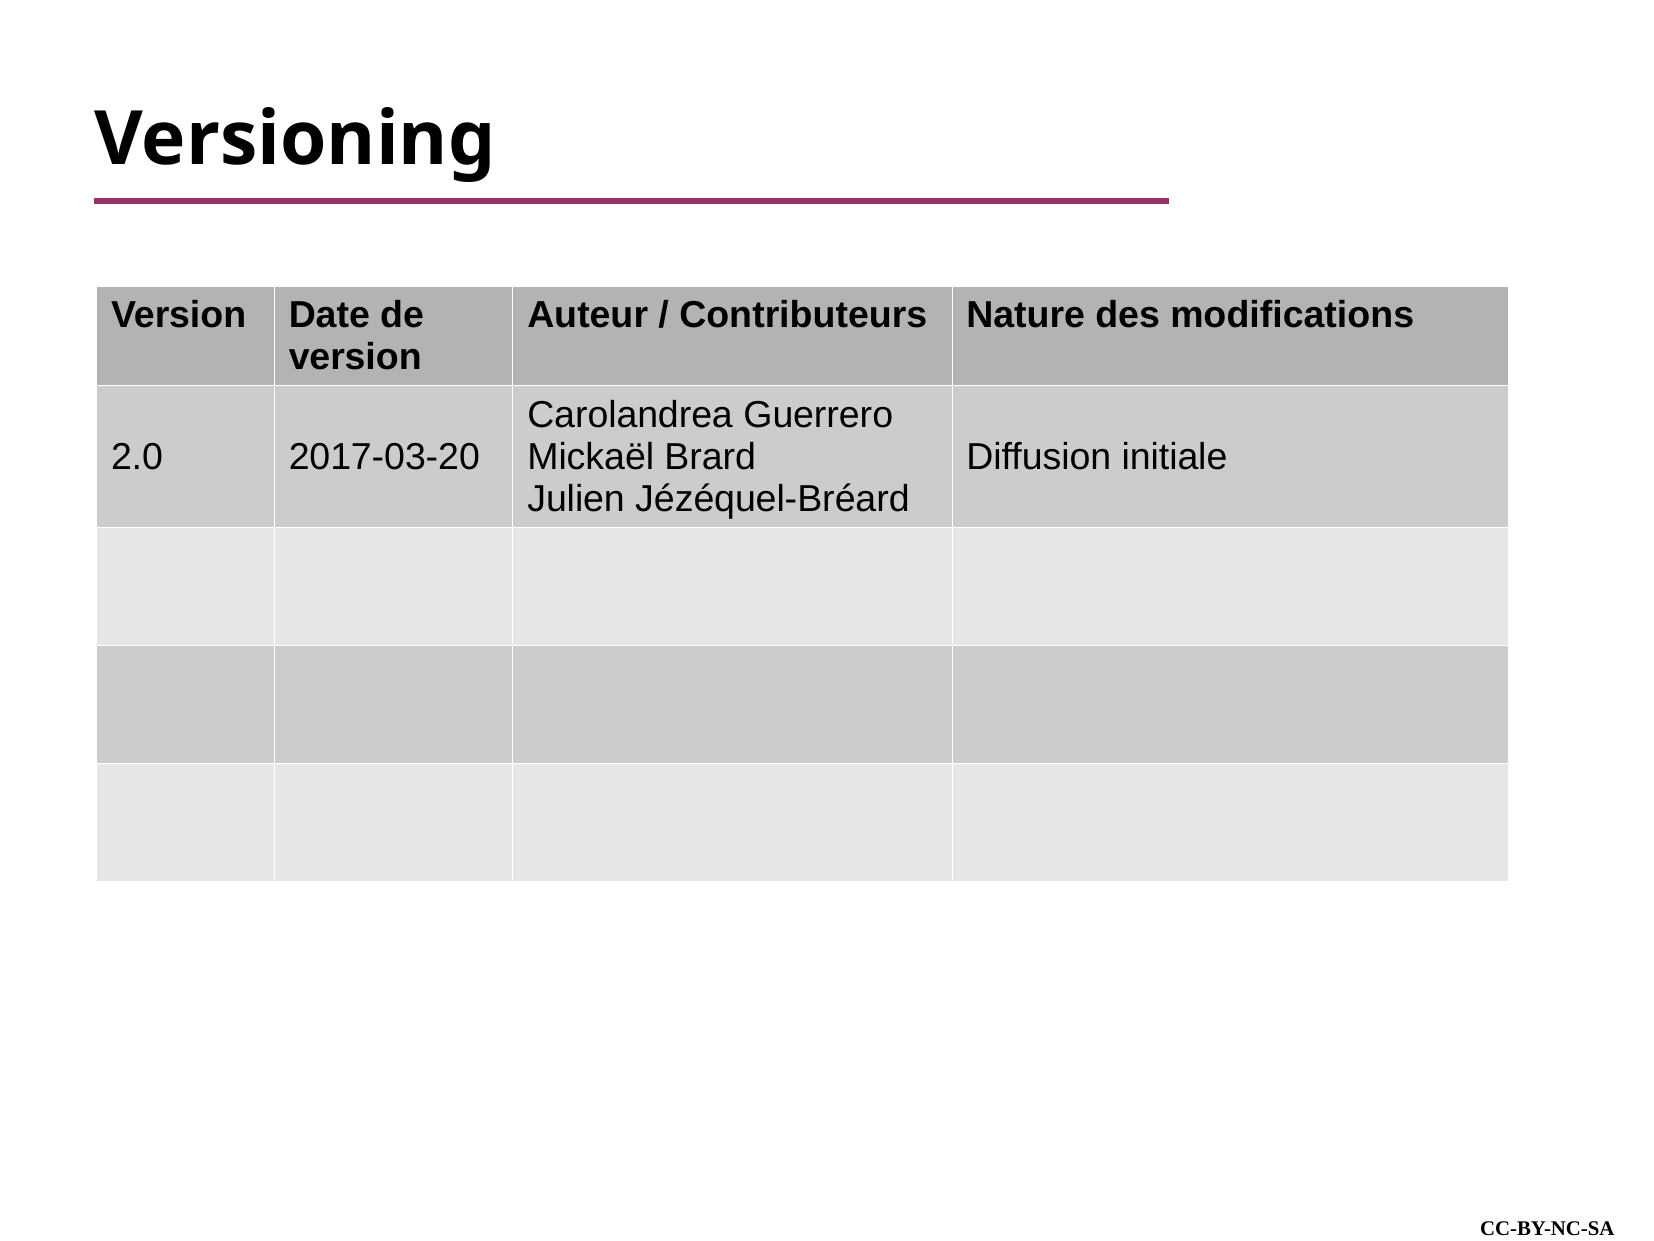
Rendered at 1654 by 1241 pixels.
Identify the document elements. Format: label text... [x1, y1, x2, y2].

table_cell [513, 646, 952, 763]
table_cell [513, 764, 952, 881]
table_cell [275, 764, 512, 881]
table_cell [275, 646, 512, 763]
table_cell Carolandrea Guerrero Mickaël Brard Julien Jézéquel-Bréard [513, 386, 952, 527]
table_cell Diffusion initiale [953, 386, 1508, 527]
table_cell [275, 528, 512, 645]
table_header Nature des modifications [953, 287, 1508, 385]
table_cell [953, 764, 1508, 881]
table_cell [953, 528, 1508, 645]
table_cell [97, 646, 274, 763]
table_cell [97, 528, 274, 645]
table_header Date de version [275, 287, 512, 385]
table_cell [97, 764, 274, 881]
table_cell [953, 646, 1508, 763]
text_box [94, 372, 1583, 1170]
table_header Version [97, 287, 274, 385]
table_cell 2017-03-20 [275, 386, 512, 527]
table_cell 2.0 [97, 386, 274, 527]
title Versioning [94, 31, 1571, 239]
table_header Auteur / Contributeurs [513, 287, 952, 385]
table_cell [513, 528, 952, 645]
